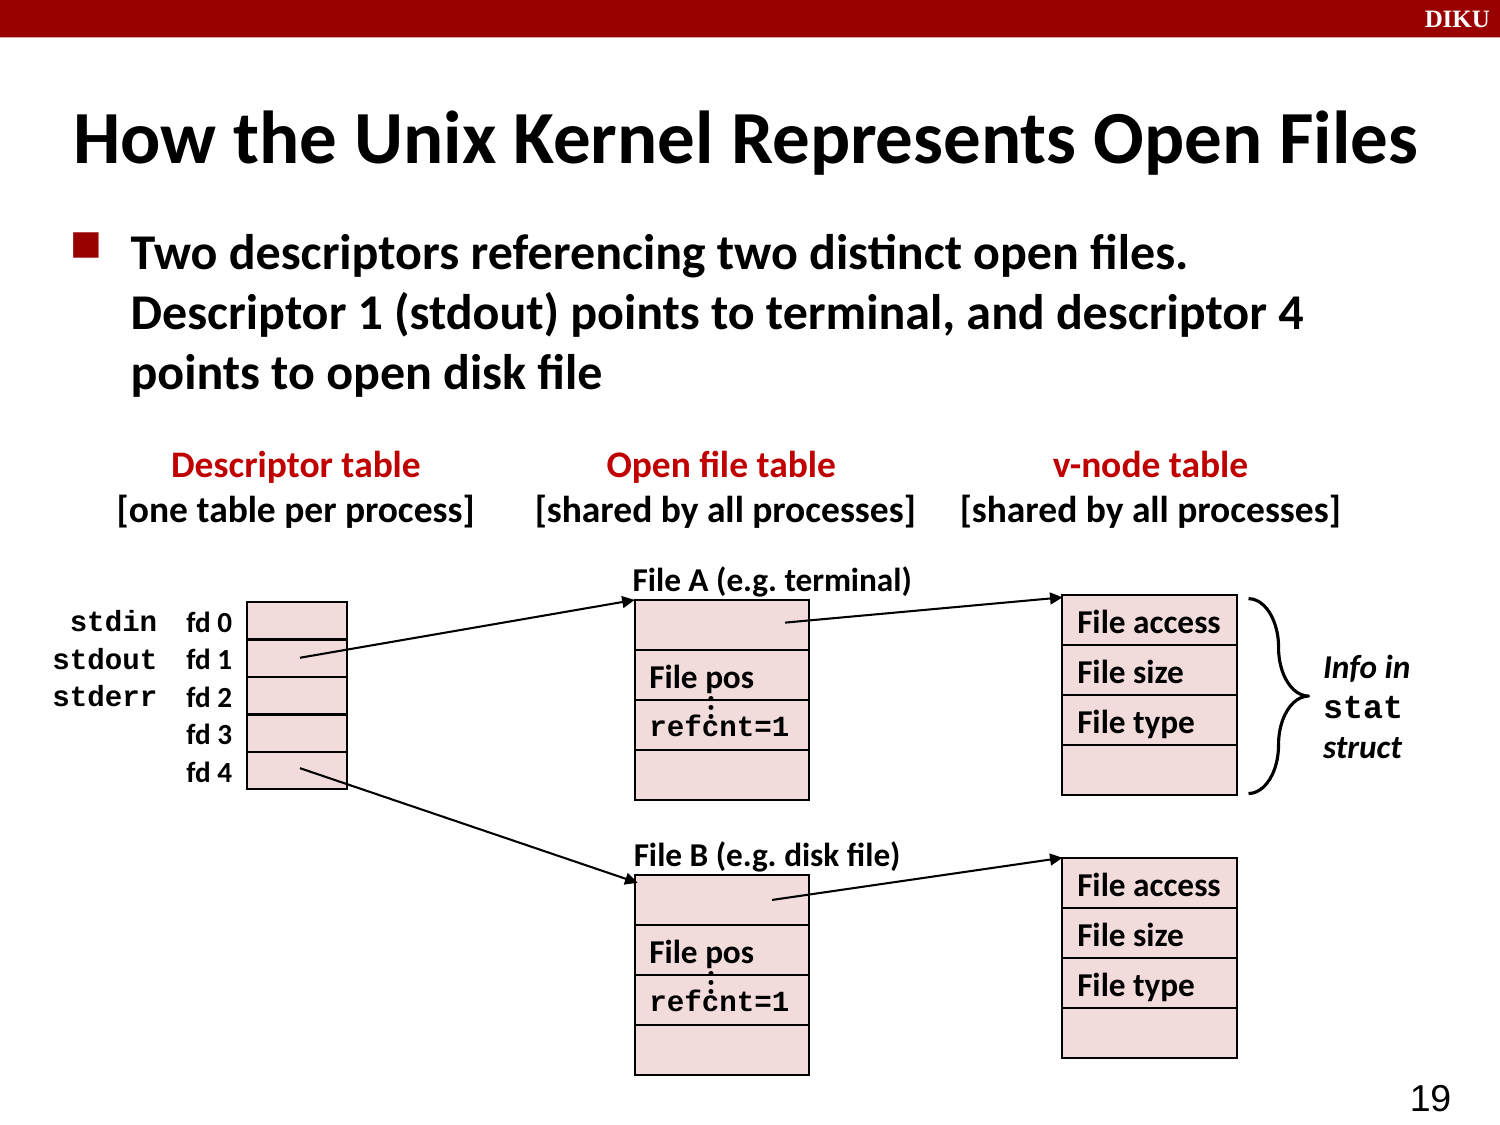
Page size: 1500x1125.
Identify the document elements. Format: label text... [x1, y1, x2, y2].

text_box Descriptor table [one table per process] [101, 432, 491, 538]
text_box [634, 874, 810, 925]
text_box fd 1 [173, 639, 247, 677]
text_box ... [634, 749, 810, 800]
text_box fd 2 [173, 677, 247, 714]
text_box refcnt=1 [634, 974, 810, 1024]
text_box fd 4 [147, 752, 247, 790]
text_box fd 3 [147, 714, 247, 752]
text_box refcnt=1 [634, 699, 810, 749]
text_box File access [1062, 595, 1238, 645]
text_box ... [1062, 1008, 1238, 1058]
text_box Open file table [shared by all processes] [519, 432, 932, 538]
text_box File size [1062, 645, 1238, 695]
text_box ... [634, 1024, 810, 1075]
text_box [634, 605, 810, 650]
text_box How the Unix Kernel Represents Open Files [58, 71, 1488, 197]
text_box File A (e.g. terminal) [617, 550, 870, 605]
text_box stdout [37, 632, 173, 683]
text_box Info in stat struct [1308, 637, 1459, 773]
text_box File type [1062, 957, 1238, 1008]
text_box Two descriptors referencing two distinct open files. Descriptor 1 (stdout) points to terminal, and descriptor 4 points to open disk file [59, 212, 1423, 425]
text_box File access [1062, 857, 1238, 907]
text_box File pos [634, 650, 810, 699]
text_box stdin [54, 595, 173, 646]
text_box File B (e.g. disk file) [618, 825, 807, 880]
text_box File type [1062, 695, 1238, 746]
text_box ... [1062, 746, 1238, 796]
text_box stderr [37, 683, 173, 721]
text_box File size [1062, 907, 1238, 957]
text_box fd 0 [173, 602, 247, 639]
text_box [247, 602, 347, 790]
text_box v-node table [shared by all processes] [945, 432, 1357, 538]
text_box File pos [634, 925, 810, 974]
